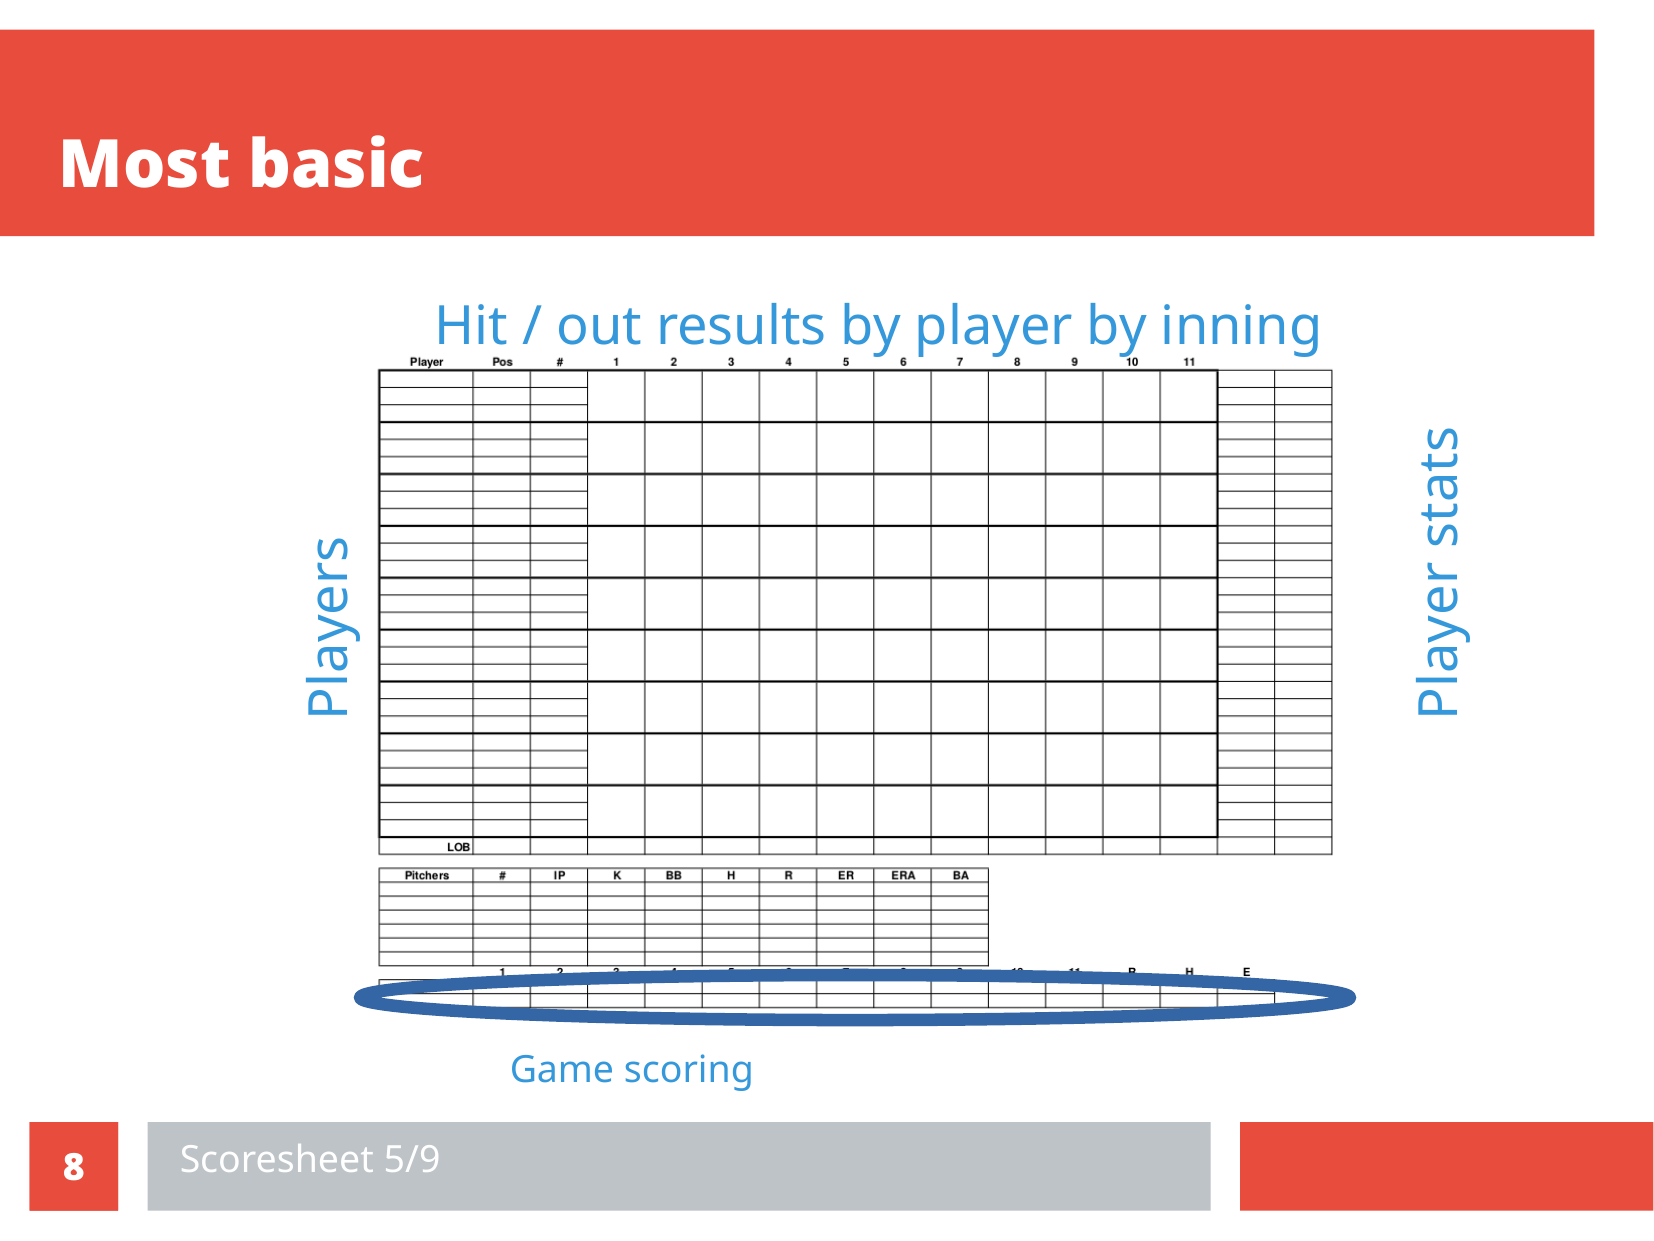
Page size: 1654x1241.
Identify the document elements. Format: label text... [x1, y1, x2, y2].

title Most basic [59, 59, 1595, 207]
text_box Scoresheet 5/9 [165, 1125, 736, 1184]
text_box Players [282, 165, 361, 736]
picture [303, 254, 1411, 1111]
text_box Game scoring [495, 1035, 1426, 1094]
text_box Player stats [1392, 165, 1471, 736]
text_box Hit / out results by player by inning [420, 279, 1392, 421]
